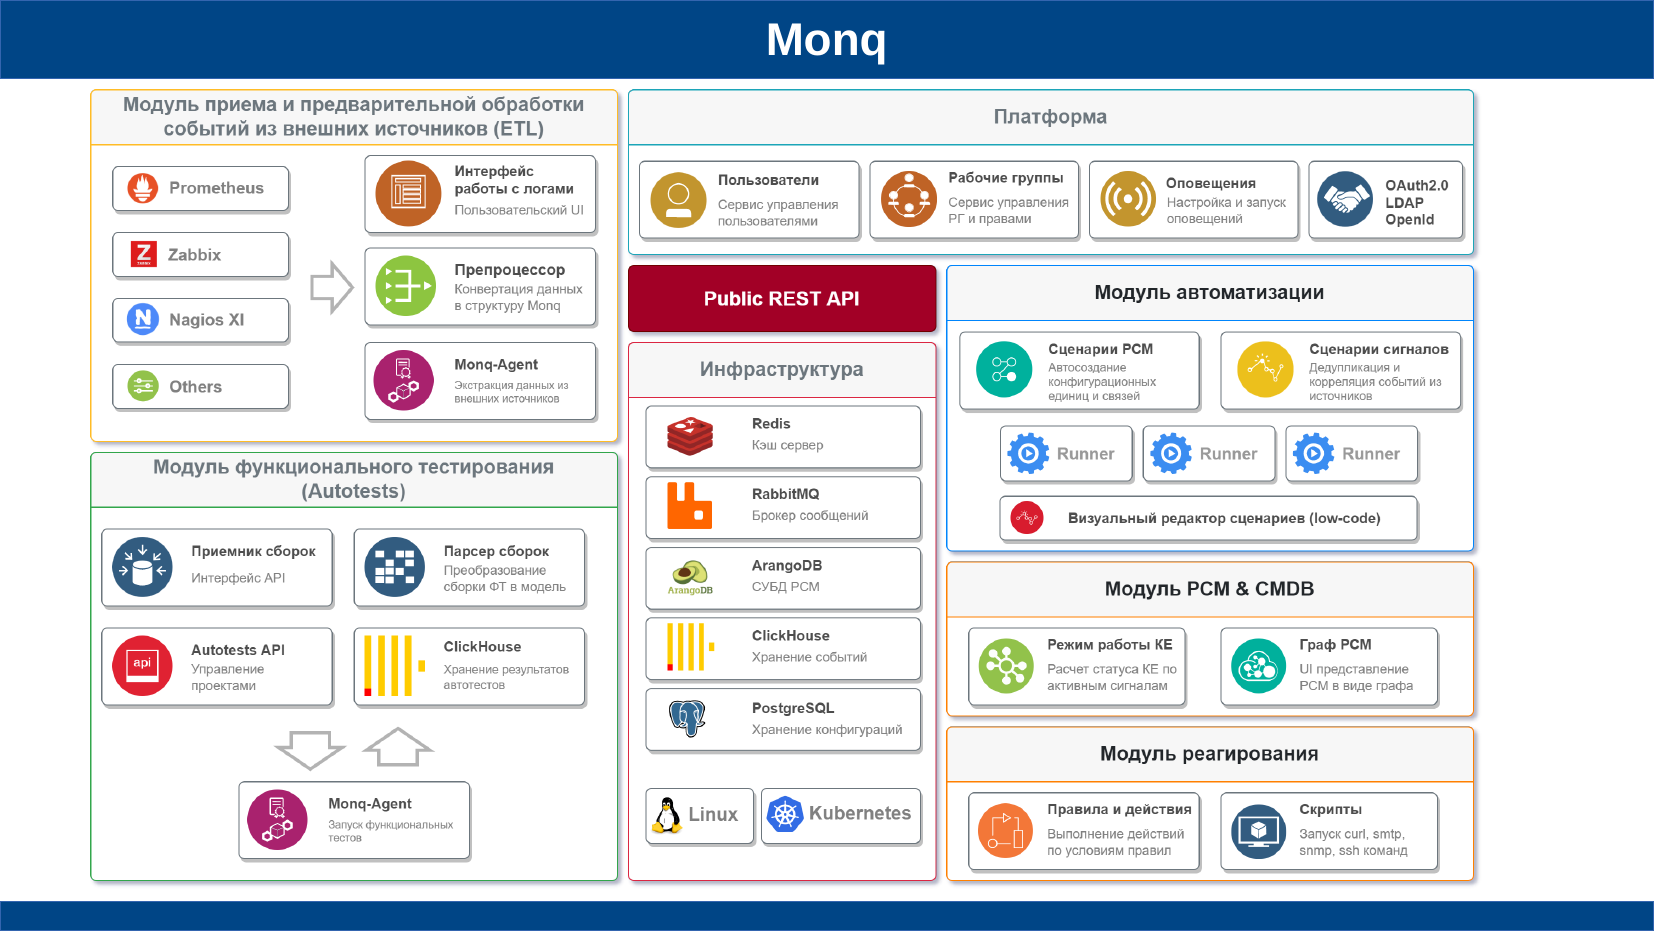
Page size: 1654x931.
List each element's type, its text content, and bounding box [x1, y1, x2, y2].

title Monq [0, 0, 1654, 79]
picture [90, 89, 1487, 893]
